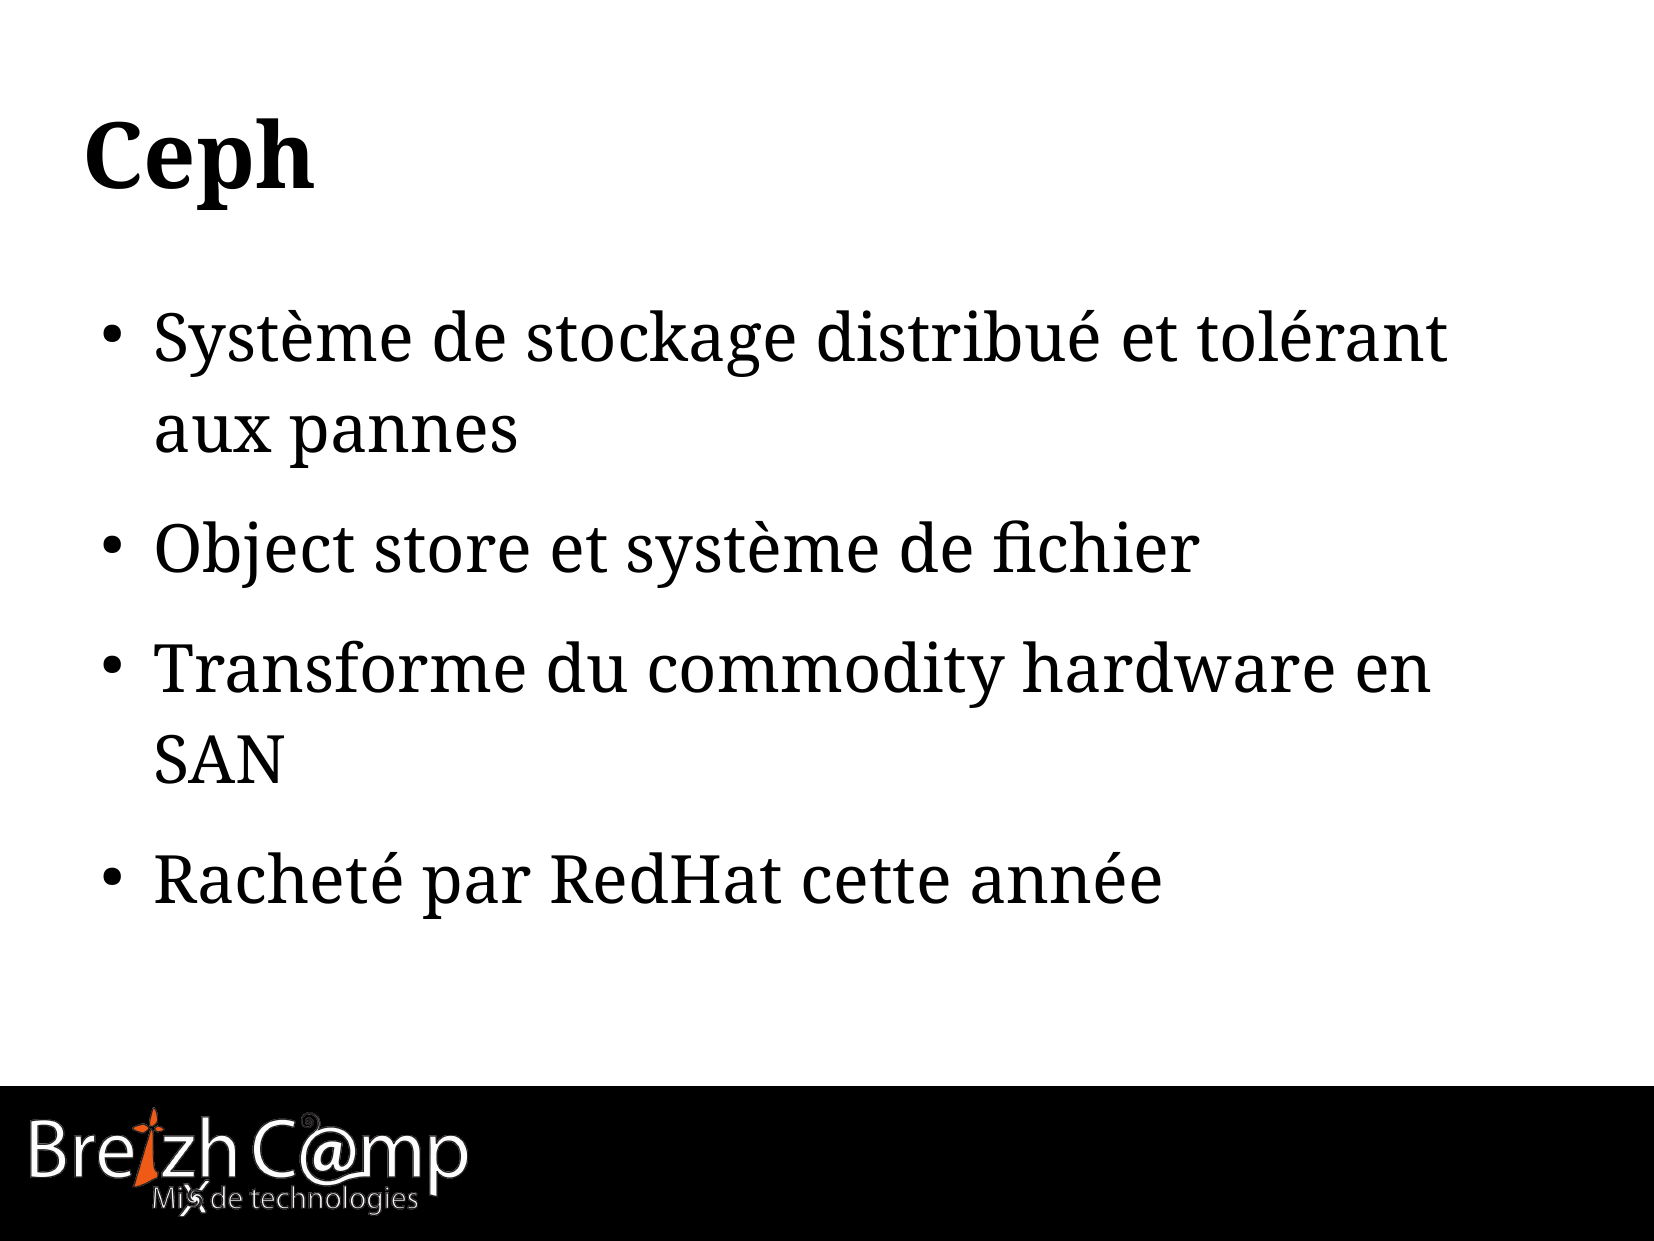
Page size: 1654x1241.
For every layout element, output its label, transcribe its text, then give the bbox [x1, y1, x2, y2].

title Ceph [82, 49, 1571, 257]
list Système de stockage distribué et tolérant aux pannes Object store et système de fichier Transforme du commodity hardware en SAN Racheté par RedHat cette année [82, 290, 1538, 1010]
picture [30, 1107, 468, 1217]
